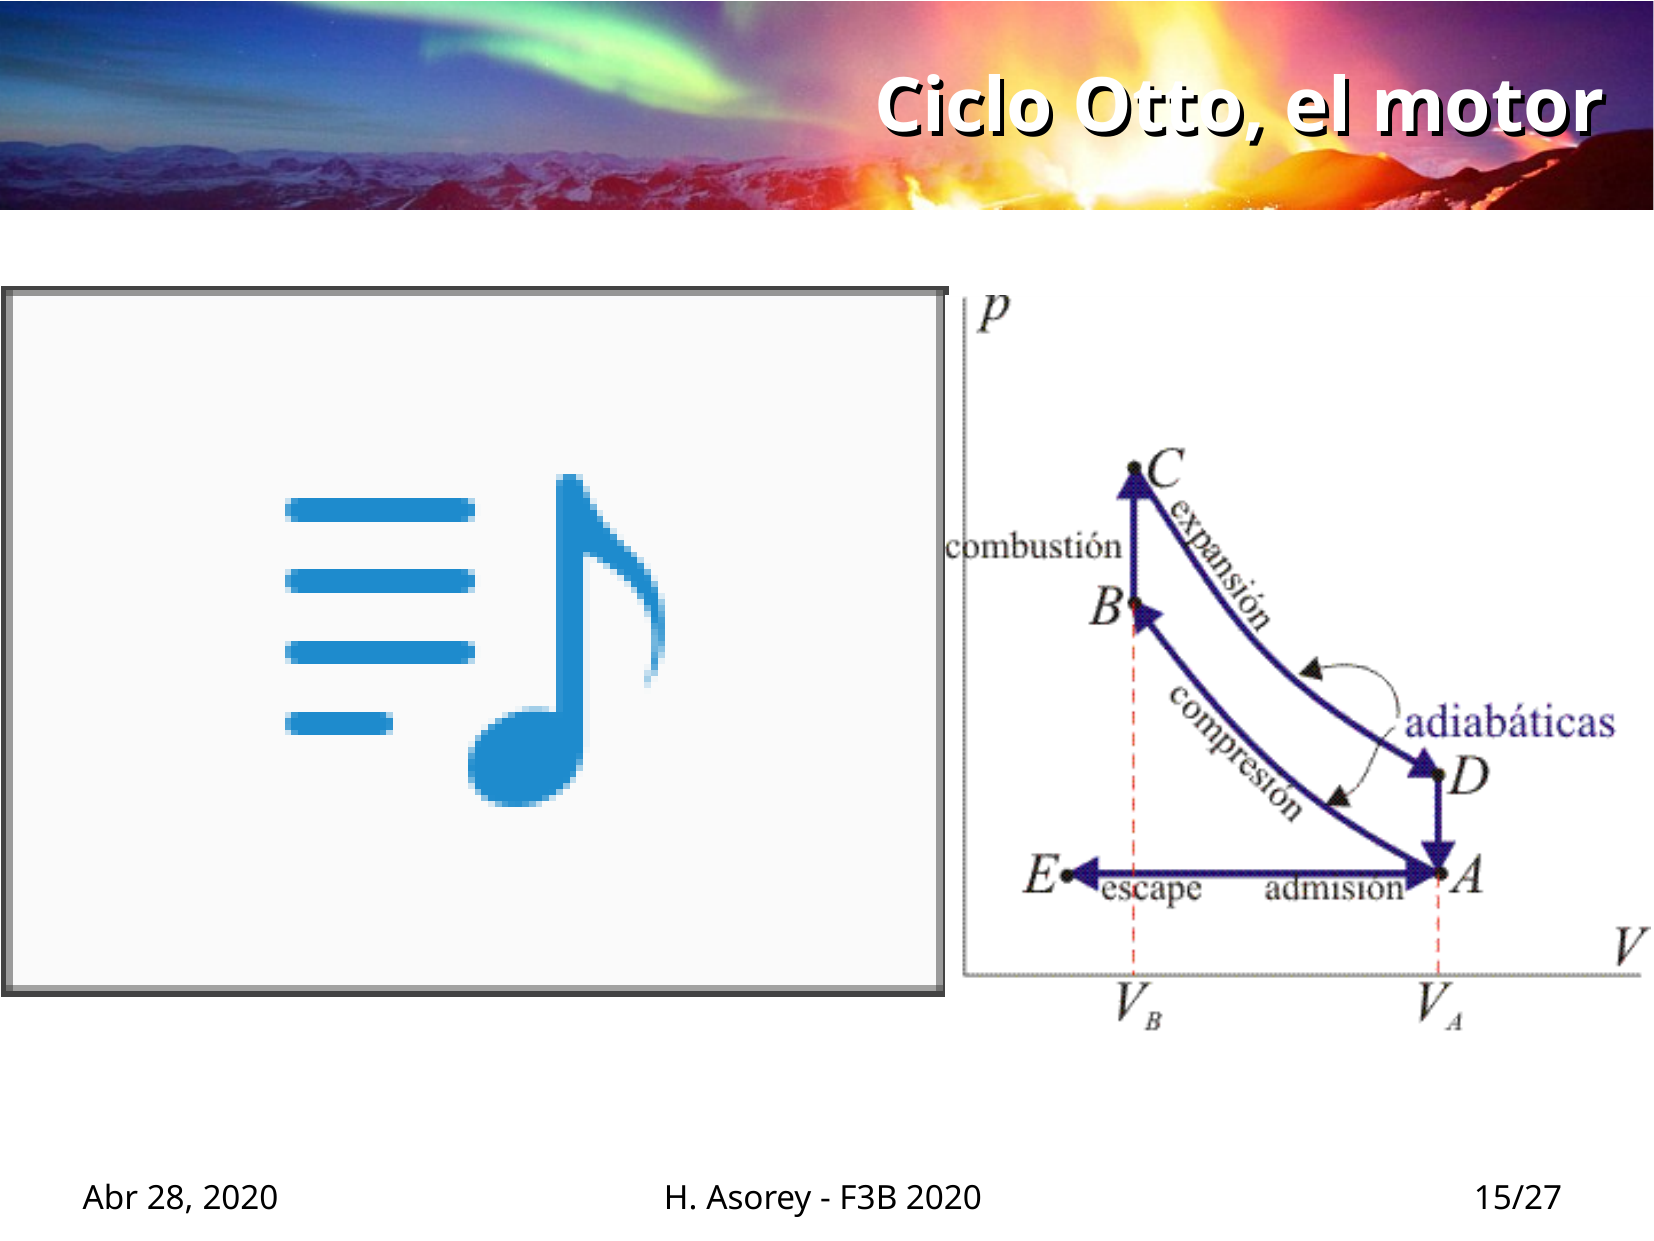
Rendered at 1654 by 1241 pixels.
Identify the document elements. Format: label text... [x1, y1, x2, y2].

picture [0, 1, 1654, 210]
title Ciclo Otto, el motor [45, 15, 1606, 191]
text_box [0, 285, 950, 998]
picture [945, 295, 1651, 1033]
